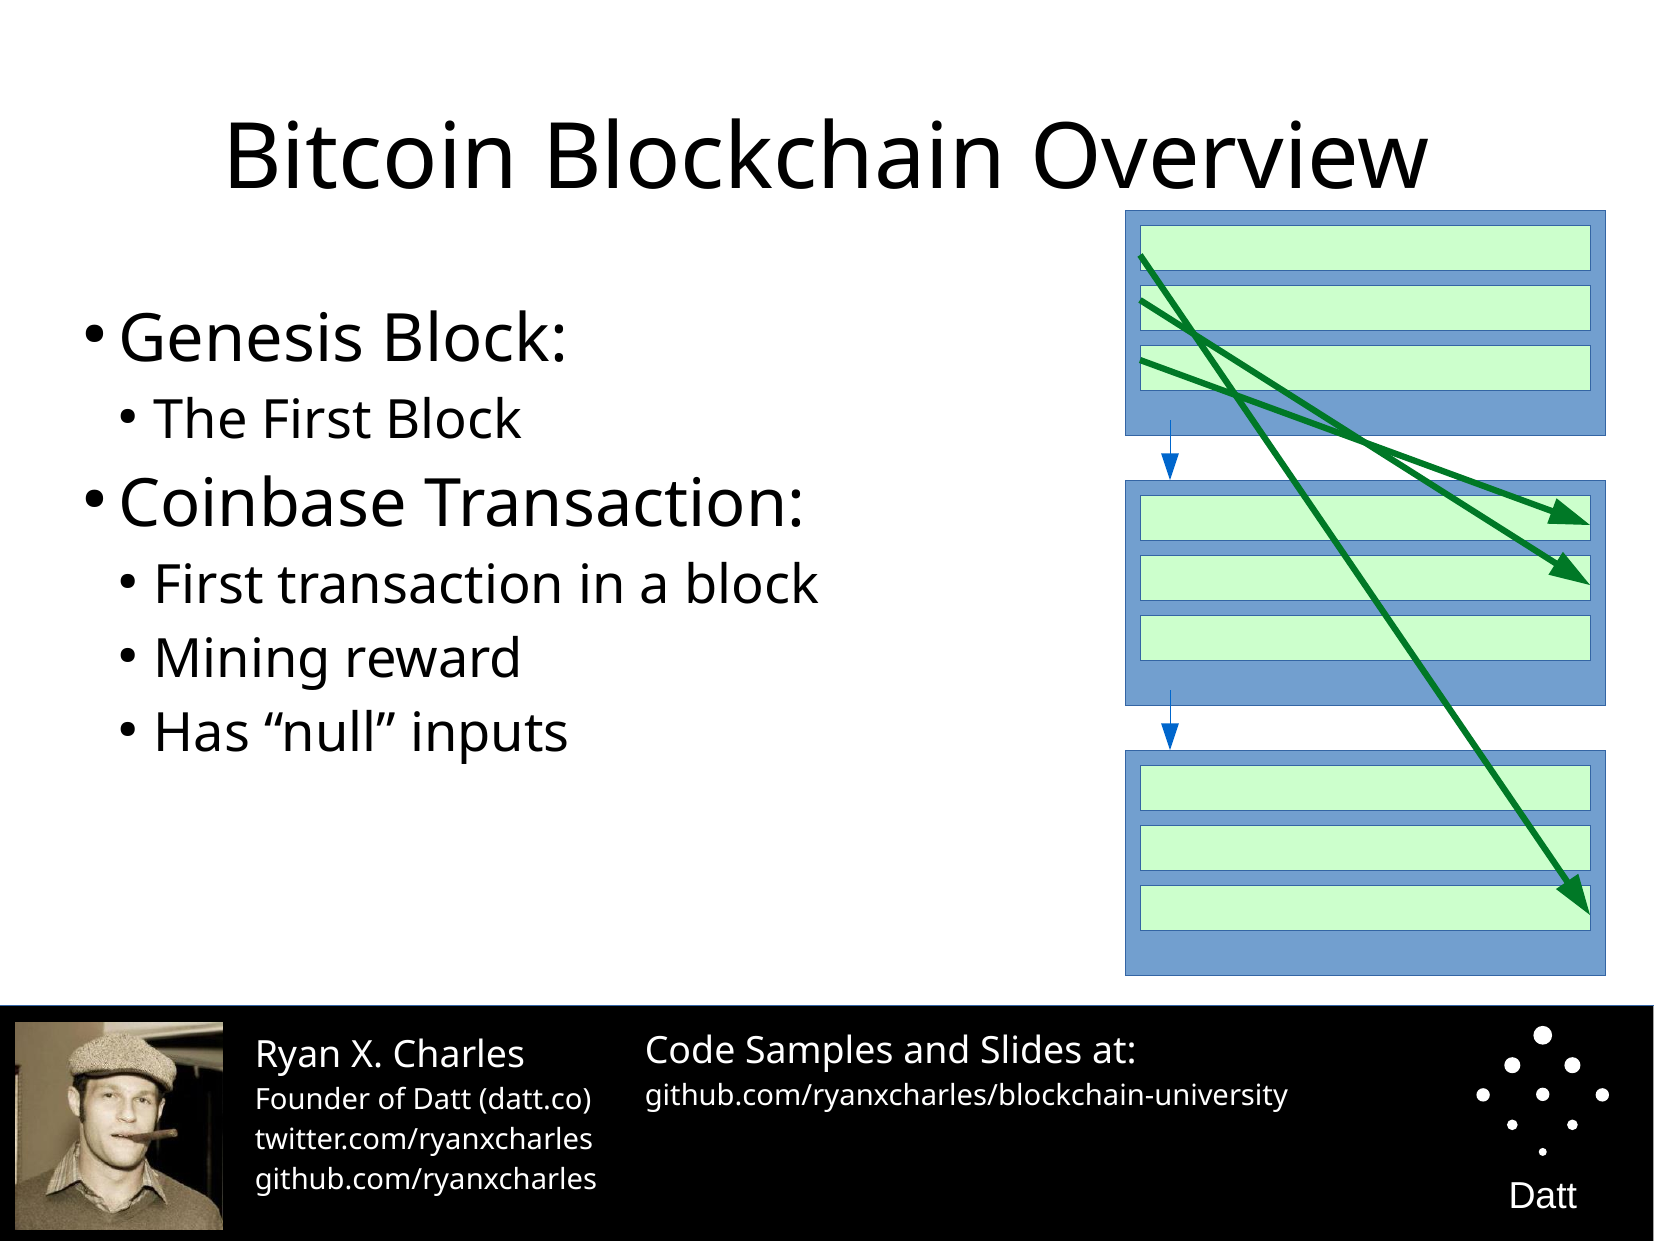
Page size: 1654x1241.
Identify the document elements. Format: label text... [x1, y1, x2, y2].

text_box [0, 1005, 1654, 1241]
text_box [1125, 480, 1443, 706]
picture [1475, 1023, 1611, 1159]
text_box Datt [1452, 1167, 1633, 1241]
text_box [1125, 210, 1606, 436]
text_box Ryan X. Charles Founder of Datt (datt.co) twitter.com/ryanxcharles github.com/ryanxcharles [240, 1020, 976, 1241]
title Bitcoin Blockchain Overview [82, 49, 1571, 257]
text_box [1208, 348, 1329, 425]
text_box [1125, 750, 1606, 976]
text_box [1298, 480, 1606, 706]
text_box Code Samples and Slides at: github.com/ryanxcharles/blockchain-university [630, 1015, 1403, 1156]
picture [15, 1022, 223, 1231]
text_box [1246, 403, 1335, 436]
subtitle Genesis Block: The First Block Coinbase Transaction: First transaction in a block Mining reward Has “null” inputs [82, 290, 1021, 1010]
